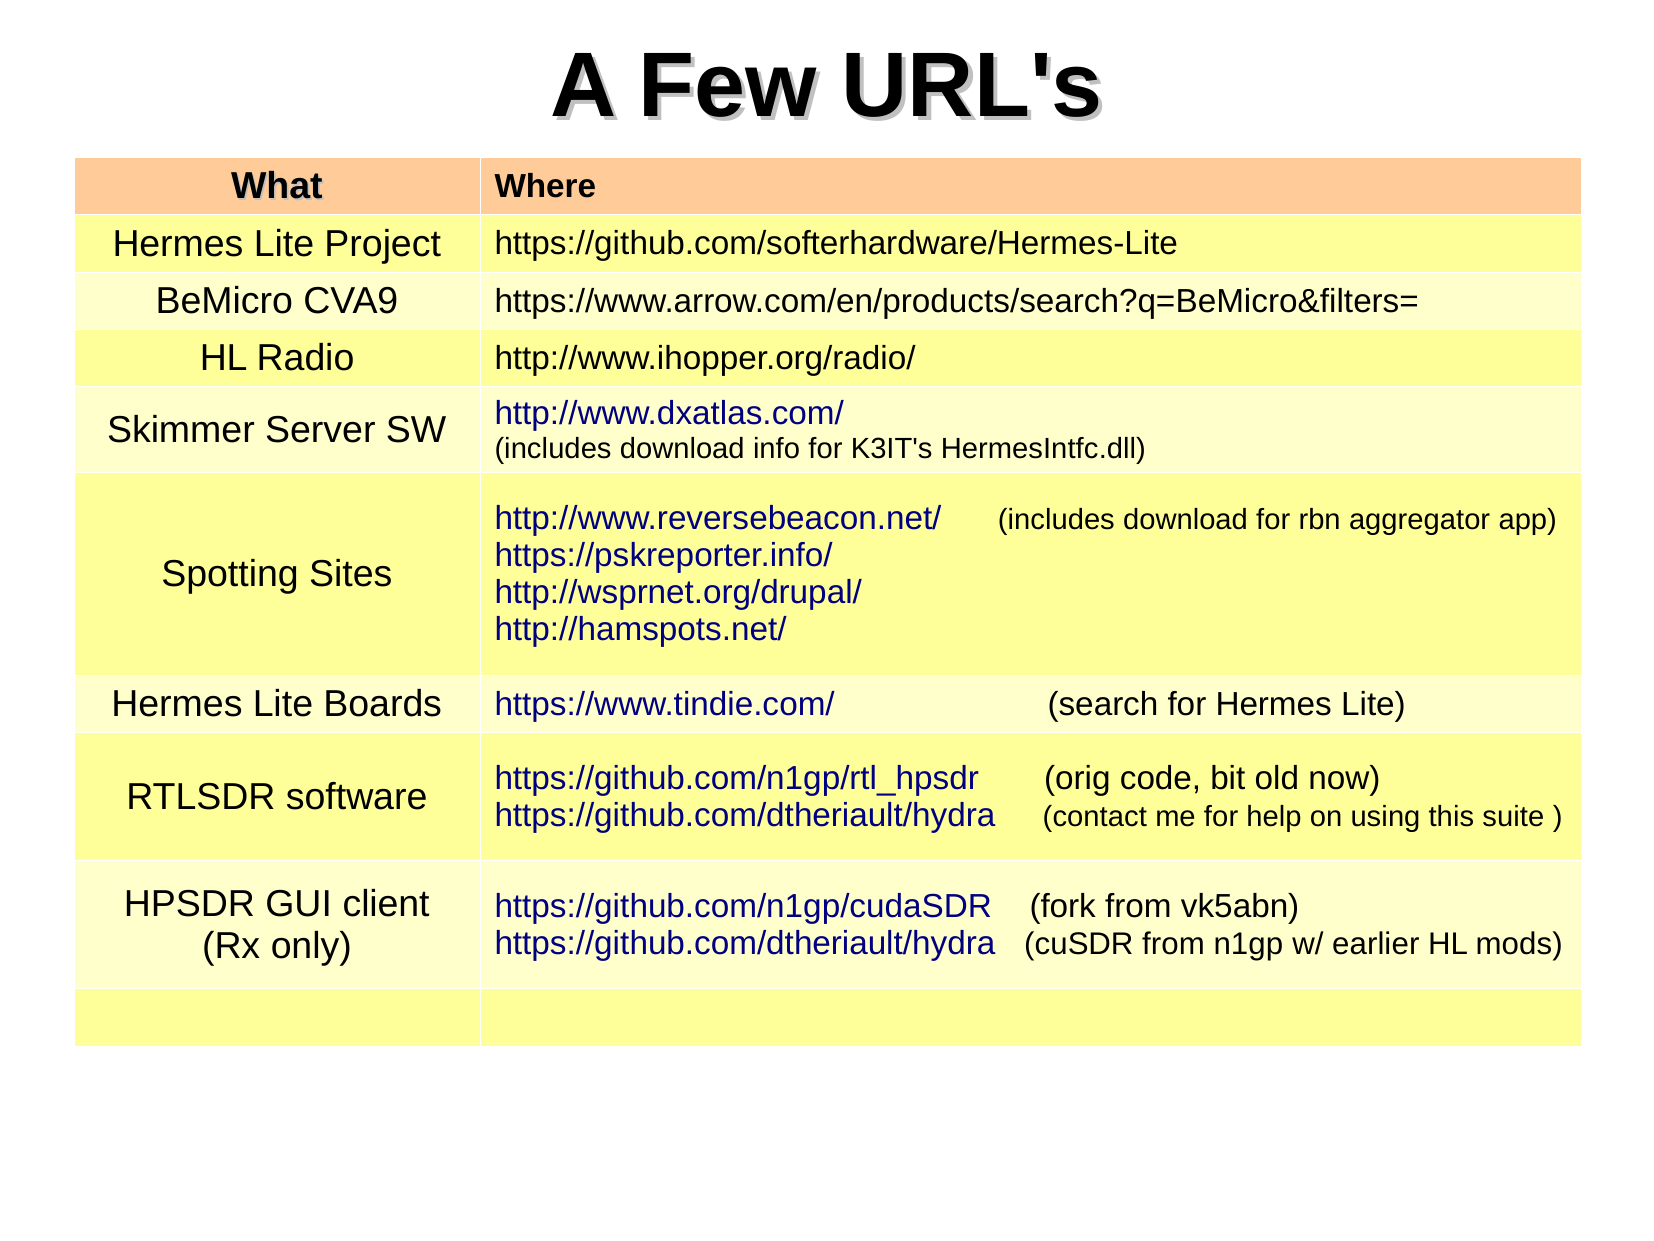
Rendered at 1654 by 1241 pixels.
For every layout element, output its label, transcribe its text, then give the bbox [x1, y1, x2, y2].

table_cell HL Radio [75, 330, 480, 386]
table_cell Spotting Sites [75, 473, 480, 675]
table_cell Hermes Lite Boards [75, 676, 480, 732]
table_cell https://github.com/n1gp/cudaSDR (fork from vk5abn) https://github.com/dtheriault/hydra (cuSDR from n1gp w/ earlier HL mods) [481, 861, 1581, 988]
table_cell http://www.ihopper.org/radio/ [481, 330, 1581, 386]
table_cell https://github.com/softerhardware/Hermes-Lite [481, 215, 1581, 272]
table_cell [75, 989, 480, 1046]
table_cell RTLSDR software [75, 733, 480, 860]
table_cell Skimmer Server SW [75, 387, 480, 472]
table_cell https://www.arrow.com/en/products/search?q=BeMicro&filters= [481, 273, 1581, 329]
table_cell http://www.reversebeacon.net/ (includes download for rbn aggregator app) https://pskreporter.info/ http://wsprnet.org/drupal/ http://hamspots.net/ [481, 473, 1581, 675]
title A Few URL's [82, 33, 1571, 137]
table_cell https://www.tindie.com/ (search for Hermes Lite) [481, 676, 1581, 732]
table_cell HPSDR GUI client (Rx only) [75, 861, 480, 988]
table_header Where [481, 158, 1581, 214]
table_cell Hermes Lite Project [75, 215, 480, 272]
table_header What [75, 158, 480, 214]
table_cell http://www.dxatlas.com/ (includes download info for K3IT's HermesIntfc.dll) [481, 387, 1581, 472]
table_cell https://github.com/n1gp/rtl_hpsdr (orig code, bit old now) https://github.com/dtheriault/hydra (contact me for help on using this suite ) [481, 733, 1581, 860]
table_cell [481, 989, 1581, 1046]
table_cell BeMicro CVA9 [75, 273, 480, 329]
